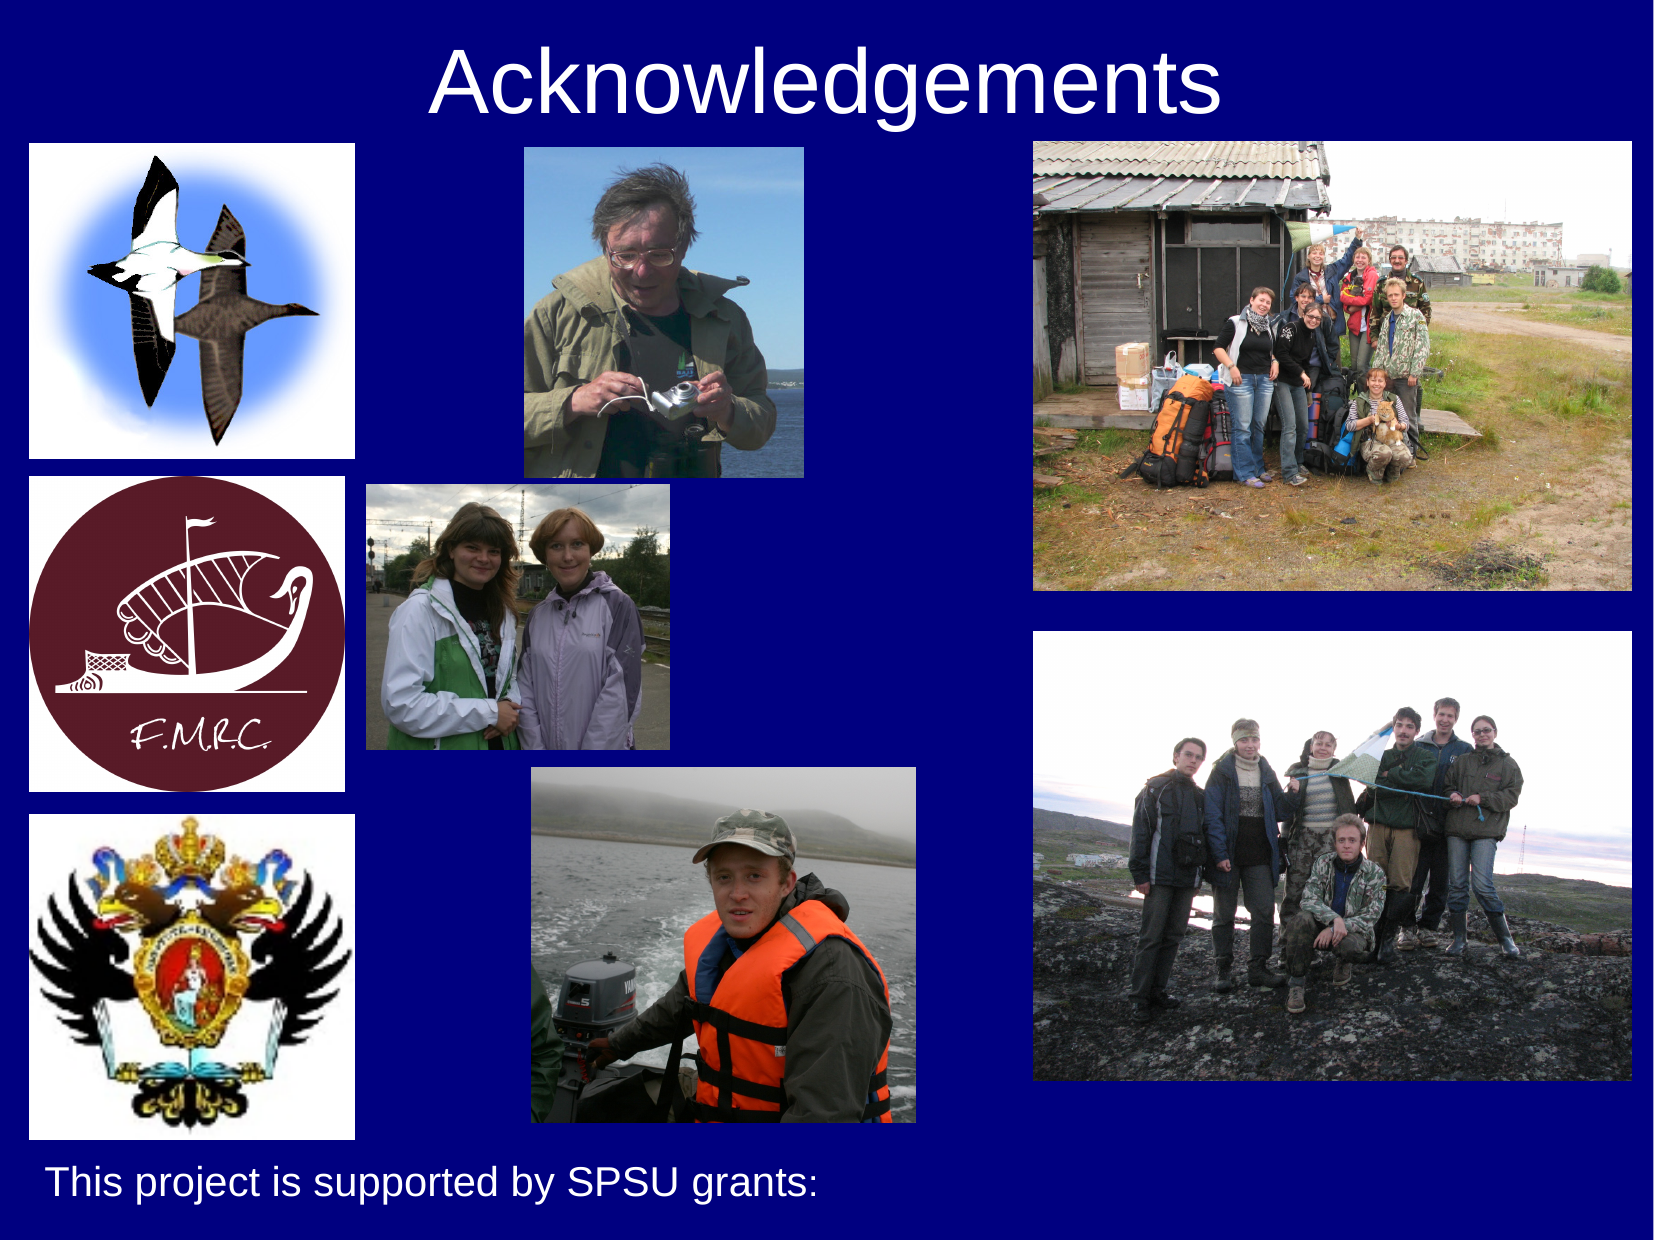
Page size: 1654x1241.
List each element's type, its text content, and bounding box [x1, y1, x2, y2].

picture [1033, 141, 1632, 591]
picture [29, 814, 355, 1140]
title Acknowledgements [82, 0, 1571, 186]
picture [531, 767, 916, 1123]
picture [1033, 631, 1632, 1081]
picture [366, 484, 670, 751]
text_box This project is supported by SPSU grants: [29, 1151, 844, 1213]
picture [524, 147, 804, 479]
picture [29, 143, 355, 459]
picture [29, 476, 345, 792]
